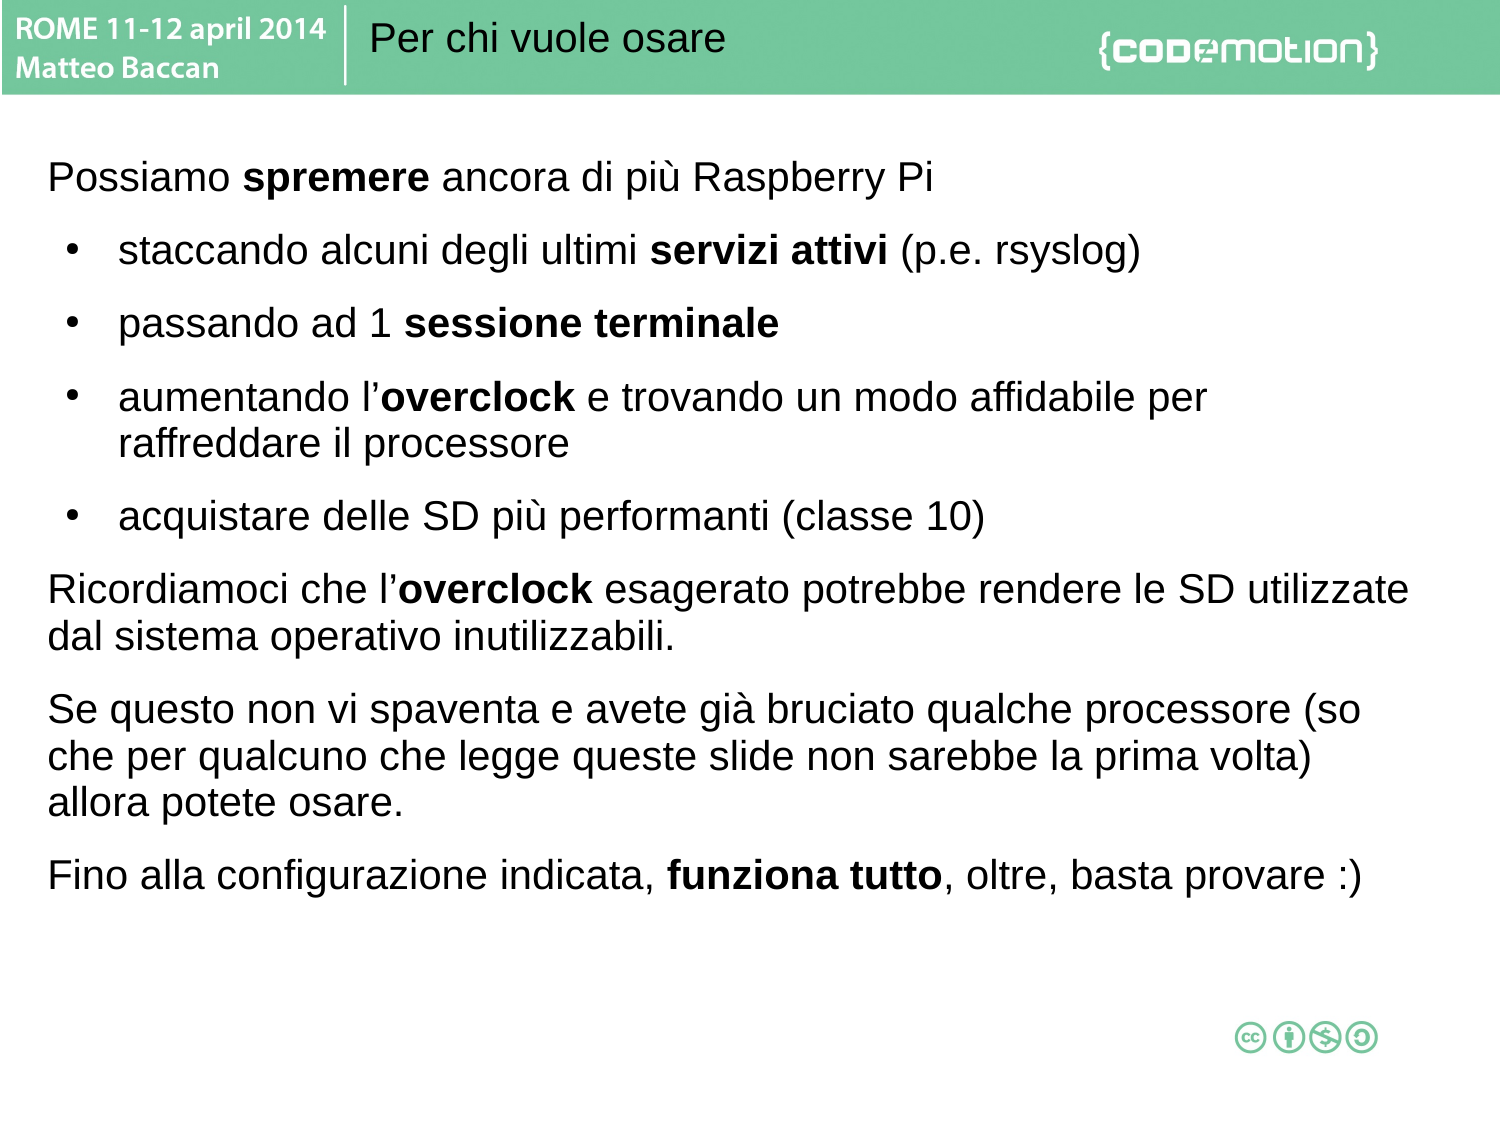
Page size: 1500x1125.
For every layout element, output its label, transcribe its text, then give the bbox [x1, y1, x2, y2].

list Per chi vuole osare [354, 7, 1380, 83]
picture [2, 0, 1500, 1125]
text_box Possiamo spremere ancora di più Raspberry Pi staccando alcuni degli ultimi servizi attivi (p.e. rsyslog) passando ad 1 sessione terminale aumentando l’overclock e trovando un modo affidabile per raffreddare il processore acquistare delle SD più performanti (classe 10) Ricordiamoci che l’overclock esagerato potrebbe rendere le SD utilizzate dal sistema operativo inutilizzabili. Se questo non vi spaventa e avete già bruciato qualche processore (so che per qualcuno che legge queste slide non sarebbe la prima volta) allora potete osare. Fino alla configurazione indicata, funziona tutto, oltre, basta provare :) [47, 153, 1418, 945]
